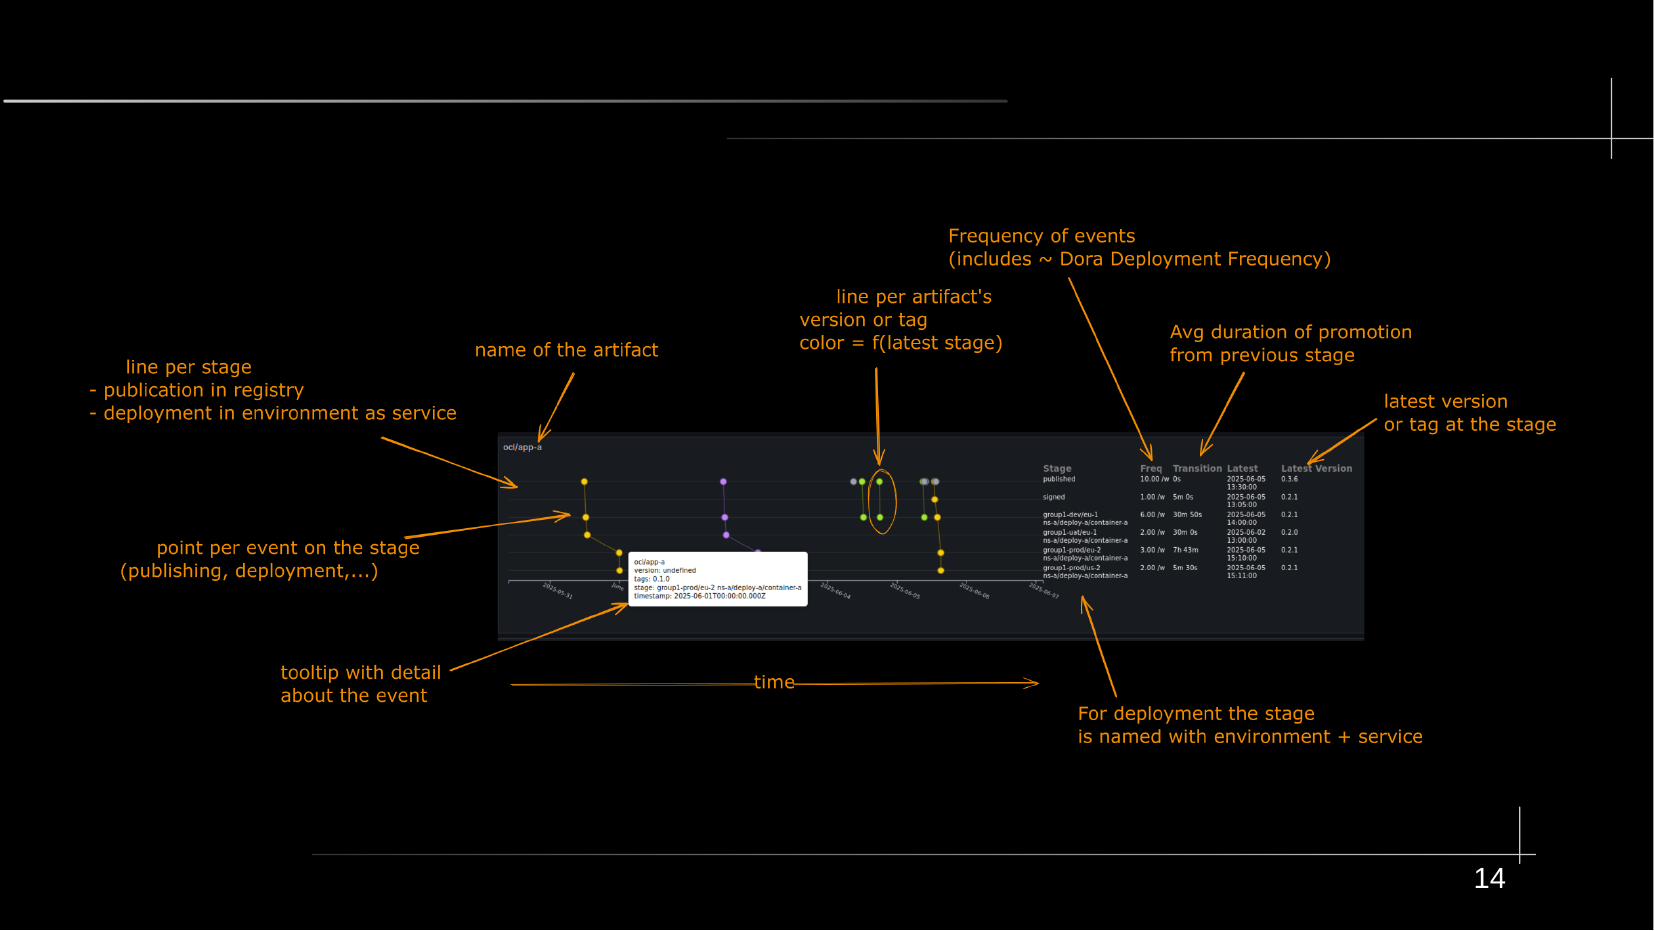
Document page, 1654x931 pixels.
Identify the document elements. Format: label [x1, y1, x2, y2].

picture [82, 219, 1571, 756]
